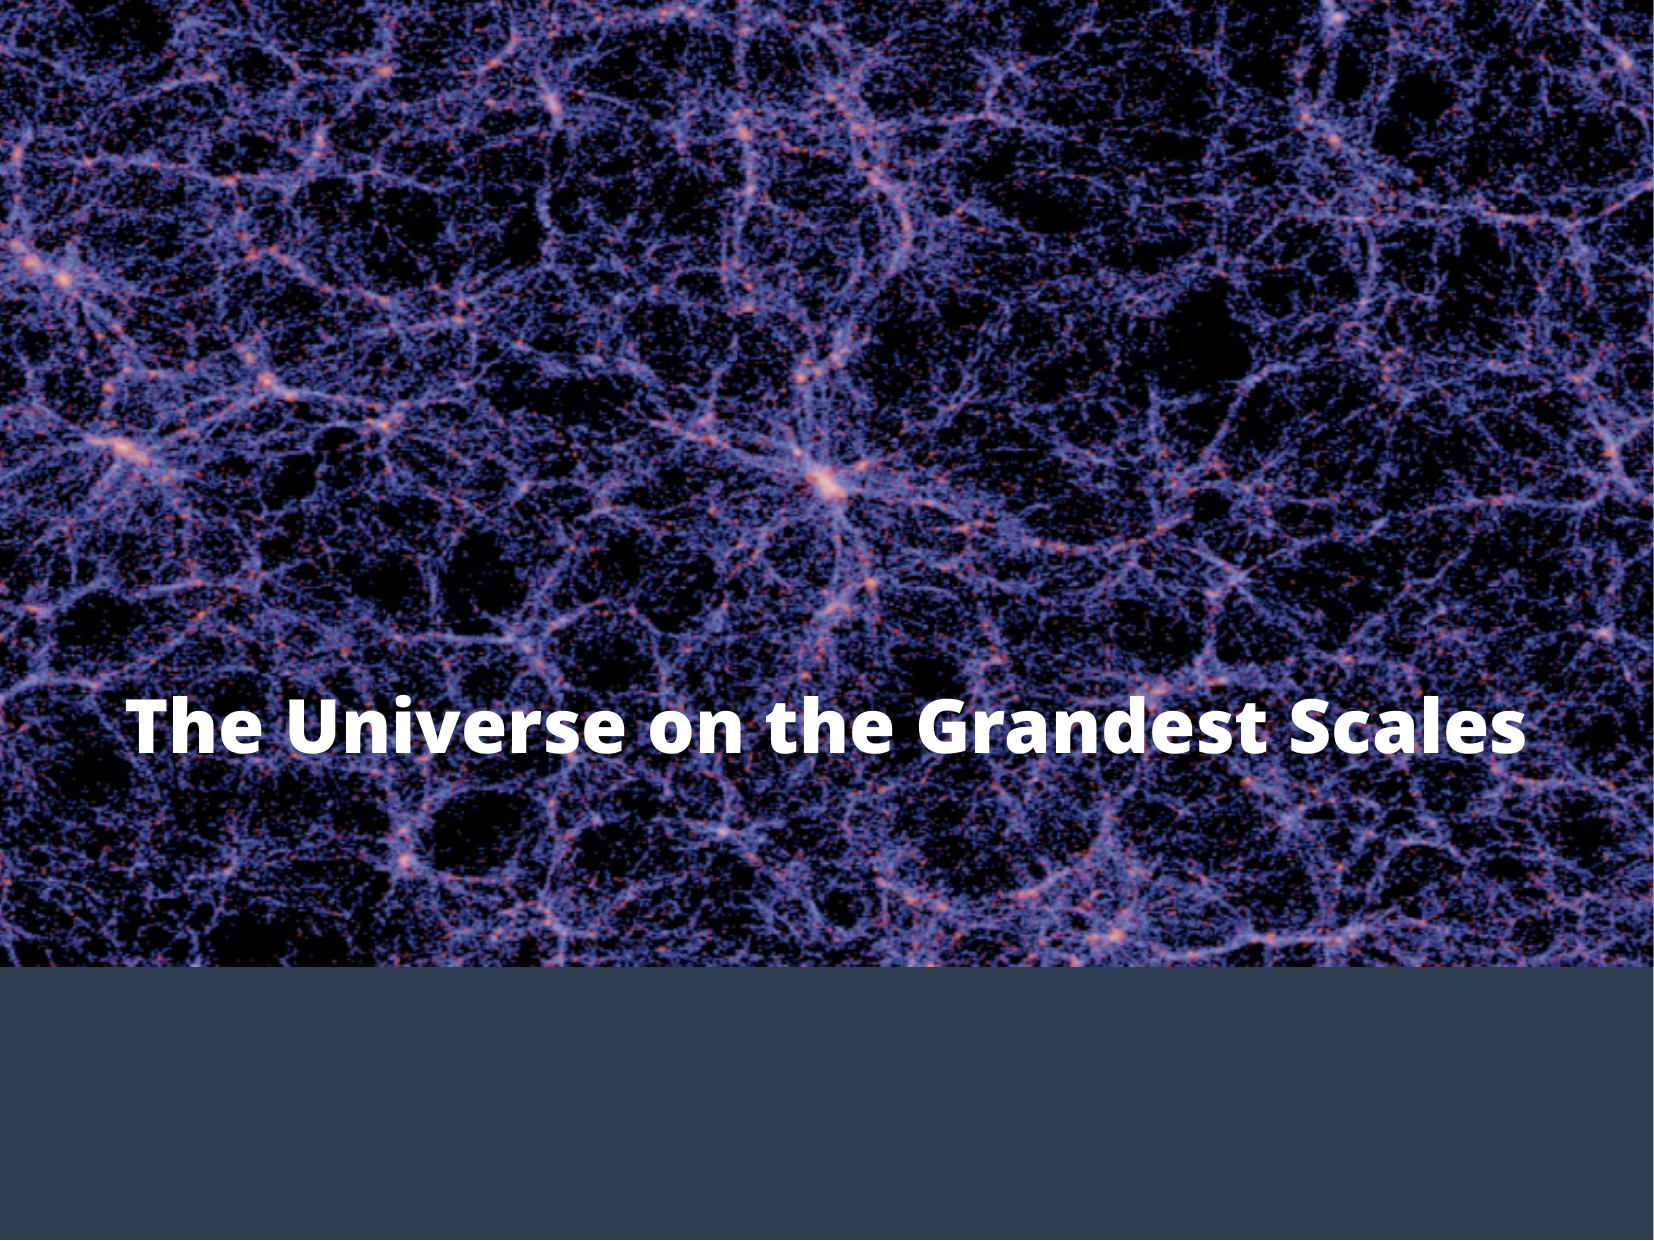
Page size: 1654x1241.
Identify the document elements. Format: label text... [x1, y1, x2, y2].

picture [0, 0, 1654, 967]
title The Universe on the Grandest Scales [59, 620, 1595, 778]
